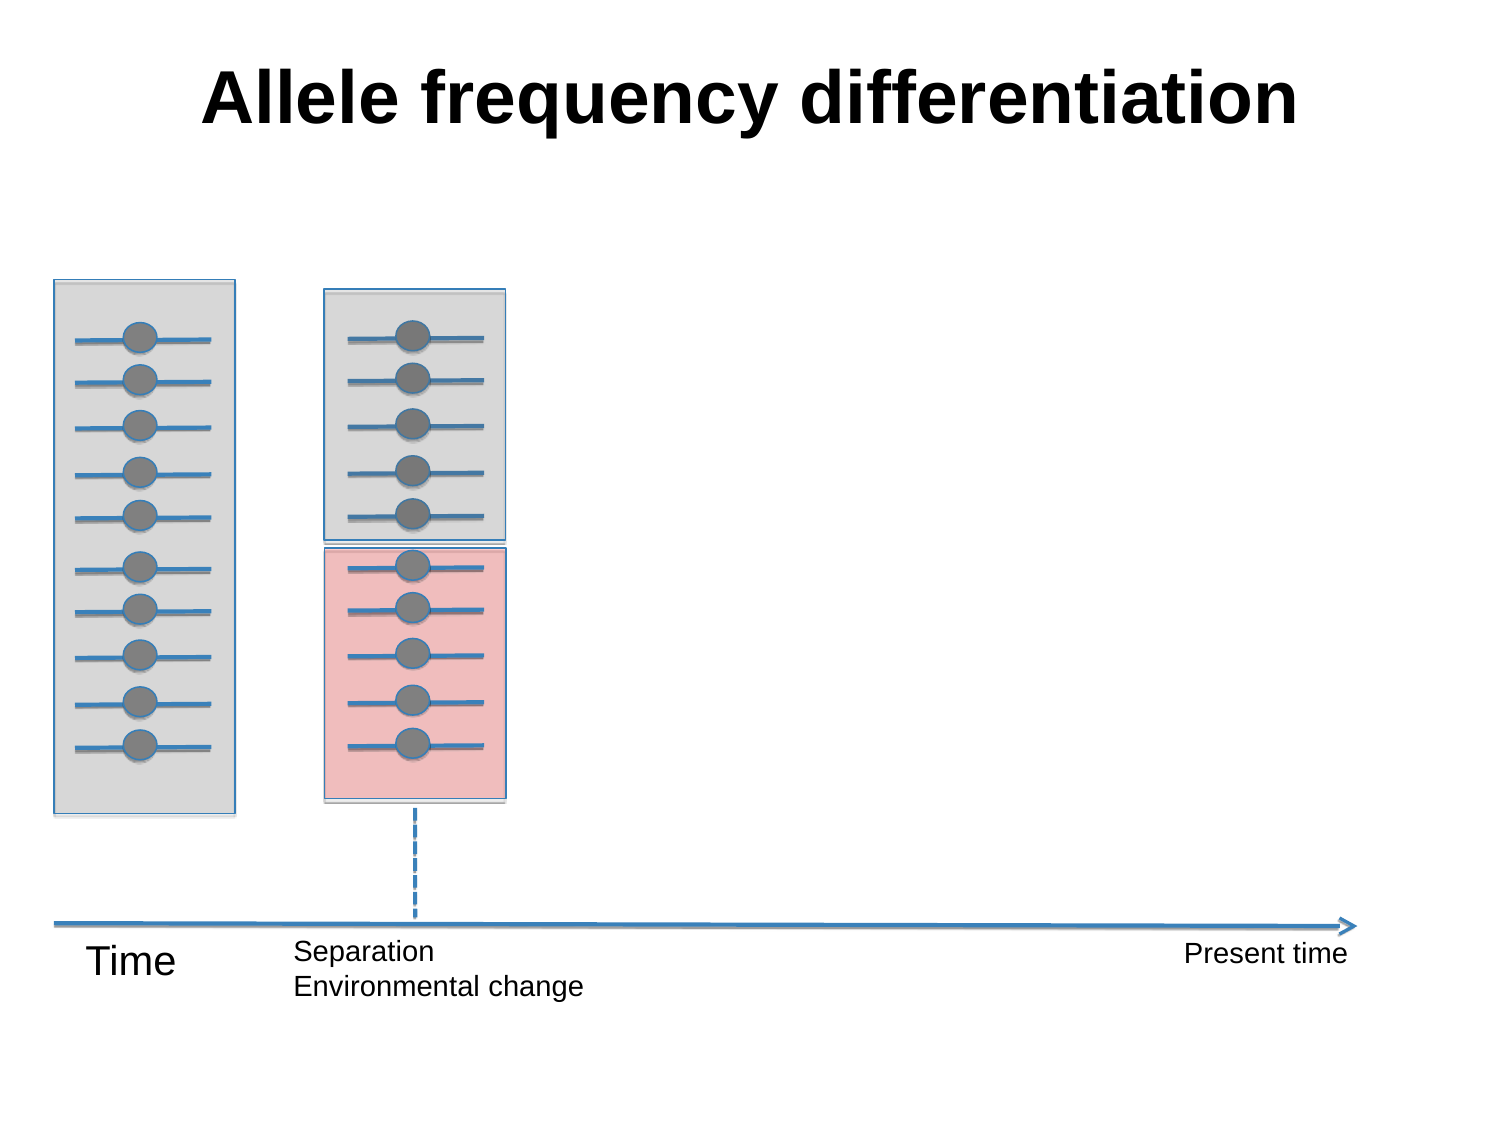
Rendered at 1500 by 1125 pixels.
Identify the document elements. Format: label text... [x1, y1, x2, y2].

text_box Time [70, 926, 192, 991]
text_box Separation Environmental change [278, 924, 600, 1010]
text_box [53, 279, 236, 814]
text_box Present time [1169, 926, 1364, 977]
text_box [324, 289, 506, 540]
text_box [324, 547, 506, 799]
title Allele frequency differentiation [75, 0, 1425, 188]
